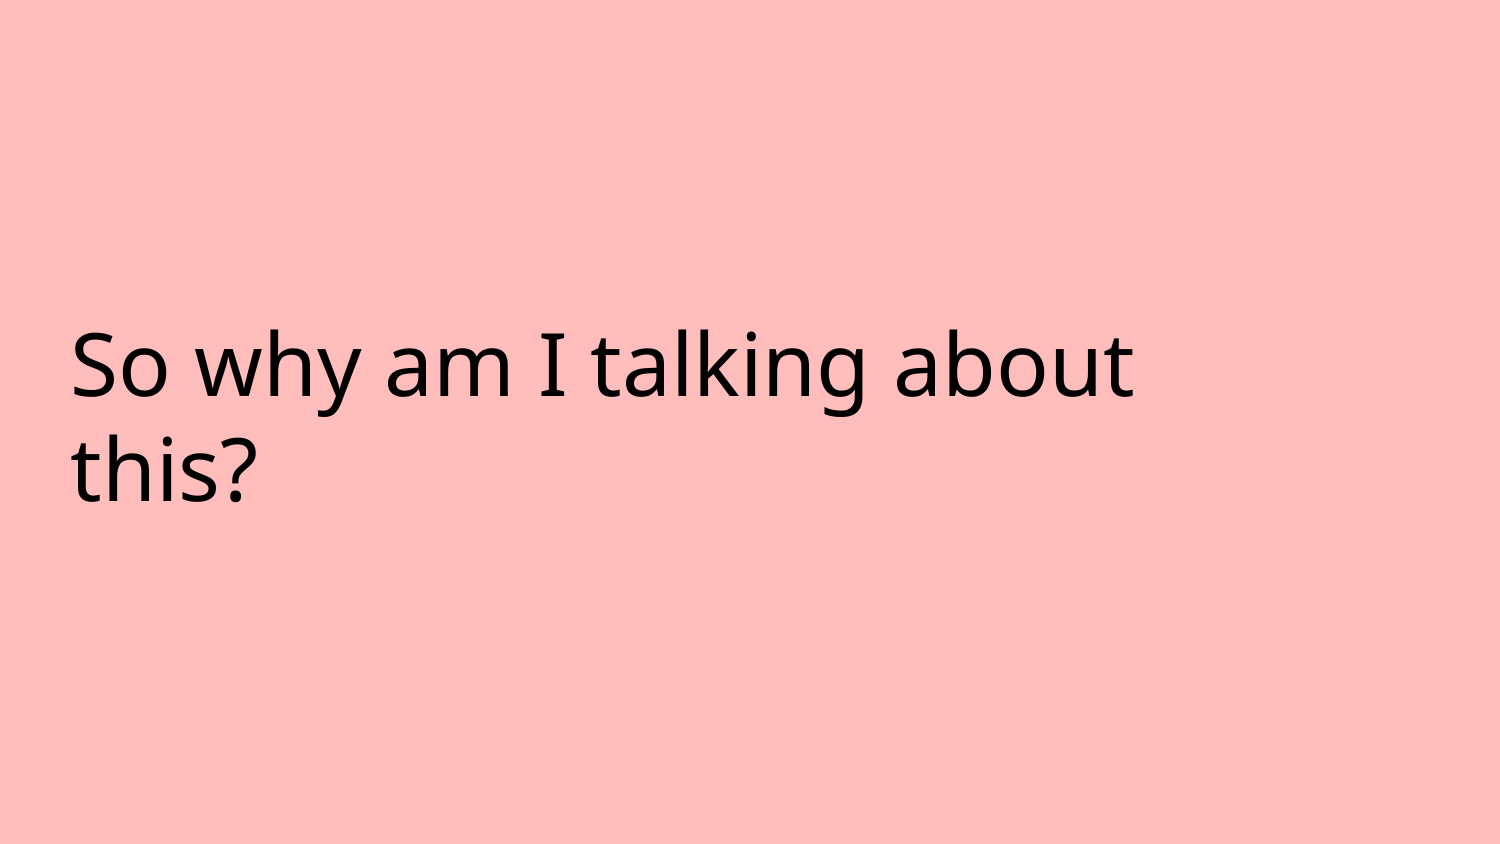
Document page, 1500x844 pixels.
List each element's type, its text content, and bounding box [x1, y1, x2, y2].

title So why am I talking about this? [70, 308, 1184, 421]
